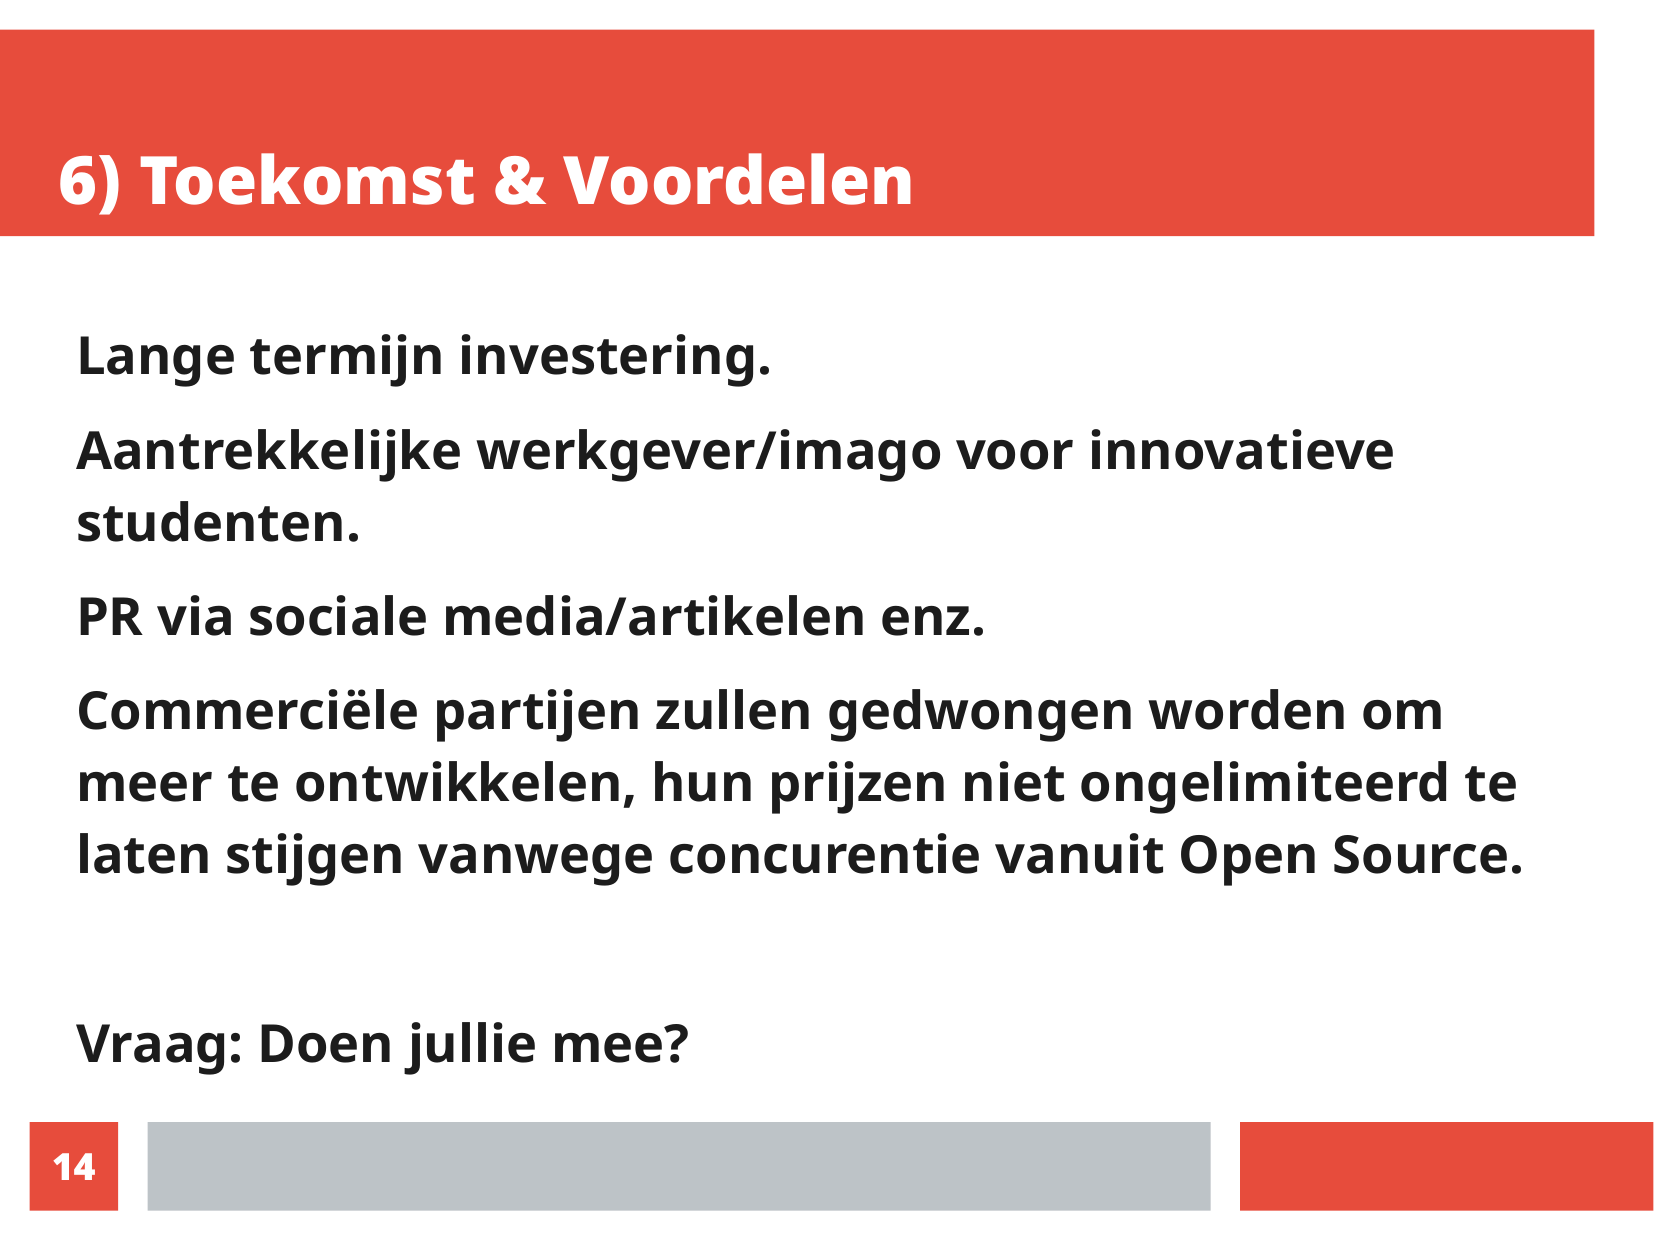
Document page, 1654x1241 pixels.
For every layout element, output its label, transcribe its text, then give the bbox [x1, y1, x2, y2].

title 6) Toekomst & Voordelen [59, 59, 1595, 225]
list Lange termijn investering. Aantrekkelijke werkgever/imago voor innovatieve studenten. PR via sociale media/artikelen enz. Commerciële partijen zullen gedwongen worden om meer te ontwikkelen, hun prijzen niet ongelimiteerd te laten stijgen vanwege concurentie vanuit Open Source. Vraag: Doen jullie mee? [75, 318, 1582, 1087]
